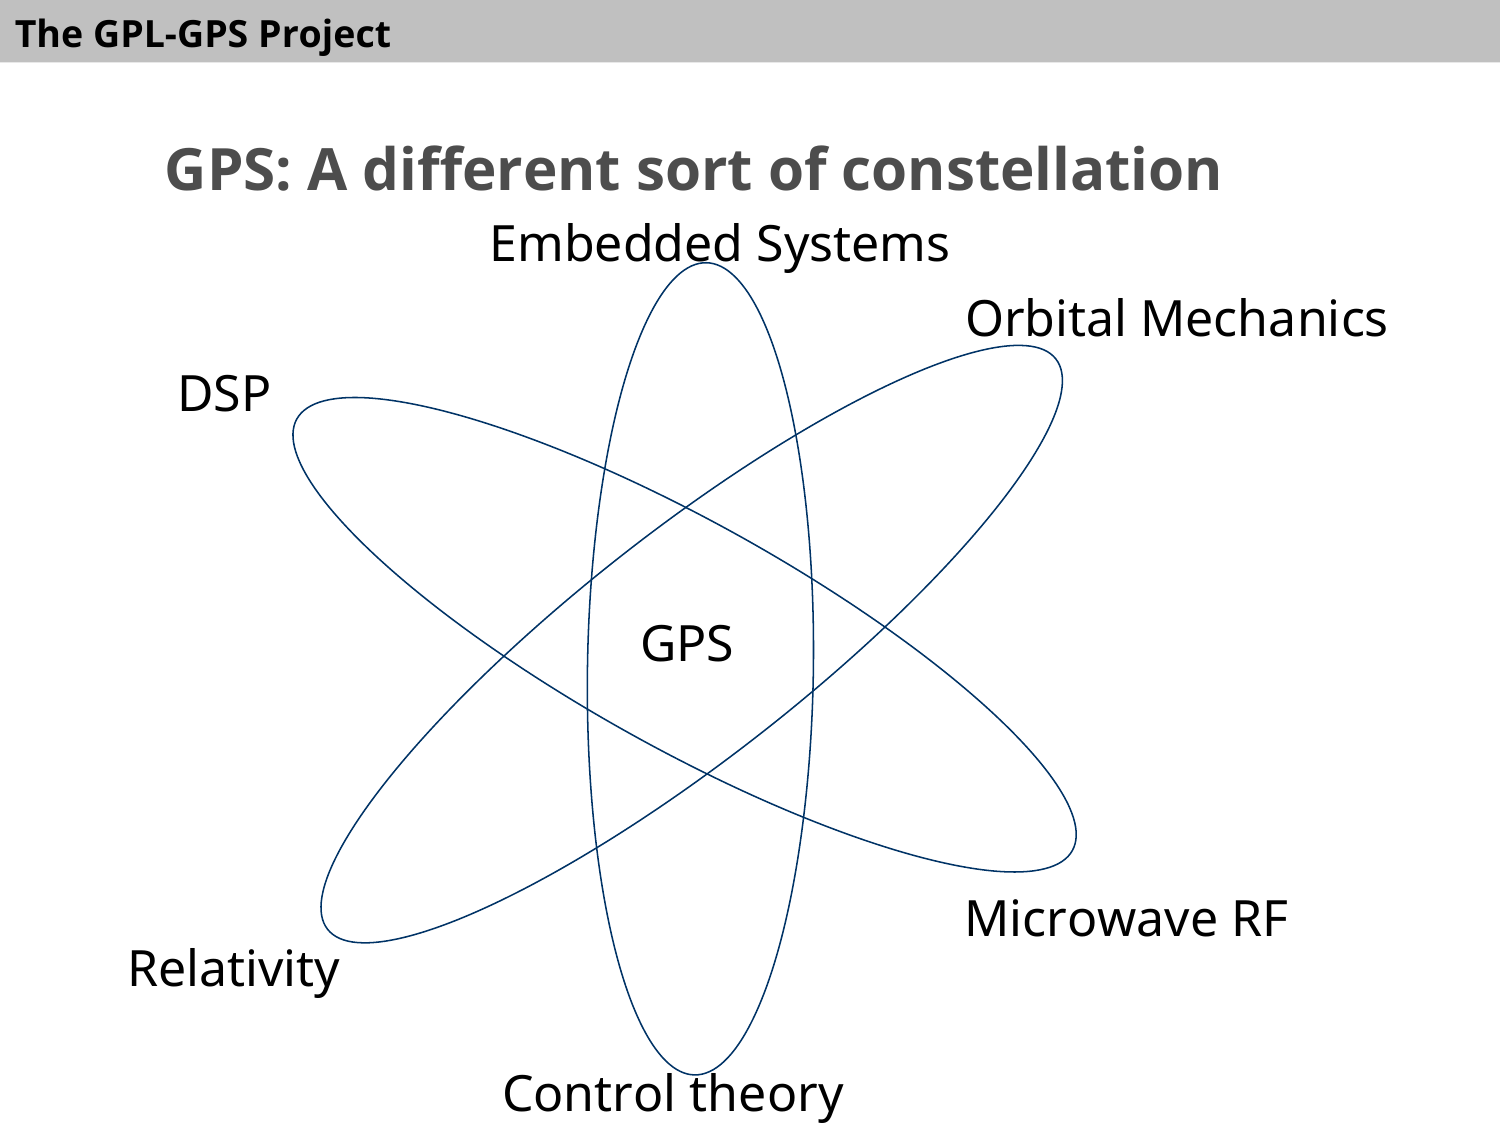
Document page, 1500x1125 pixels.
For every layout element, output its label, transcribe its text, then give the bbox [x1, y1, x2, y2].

text_box Microwave RF [949, 875, 1304, 959]
text_box GPS: A different sort of constellation [149, 124, 1463, 213]
text_box Control theory [487, 1049, 859, 1125]
text_box Orbital Mechanics [950, 275, 1405, 359]
text_box DSP [162, 350, 287, 434]
text_box Embedded Systems [474, 213, 966, 284]
text_box GPS [625, 600, 750, 684]
text_box Relativity [112, 925, 356, 1009]
